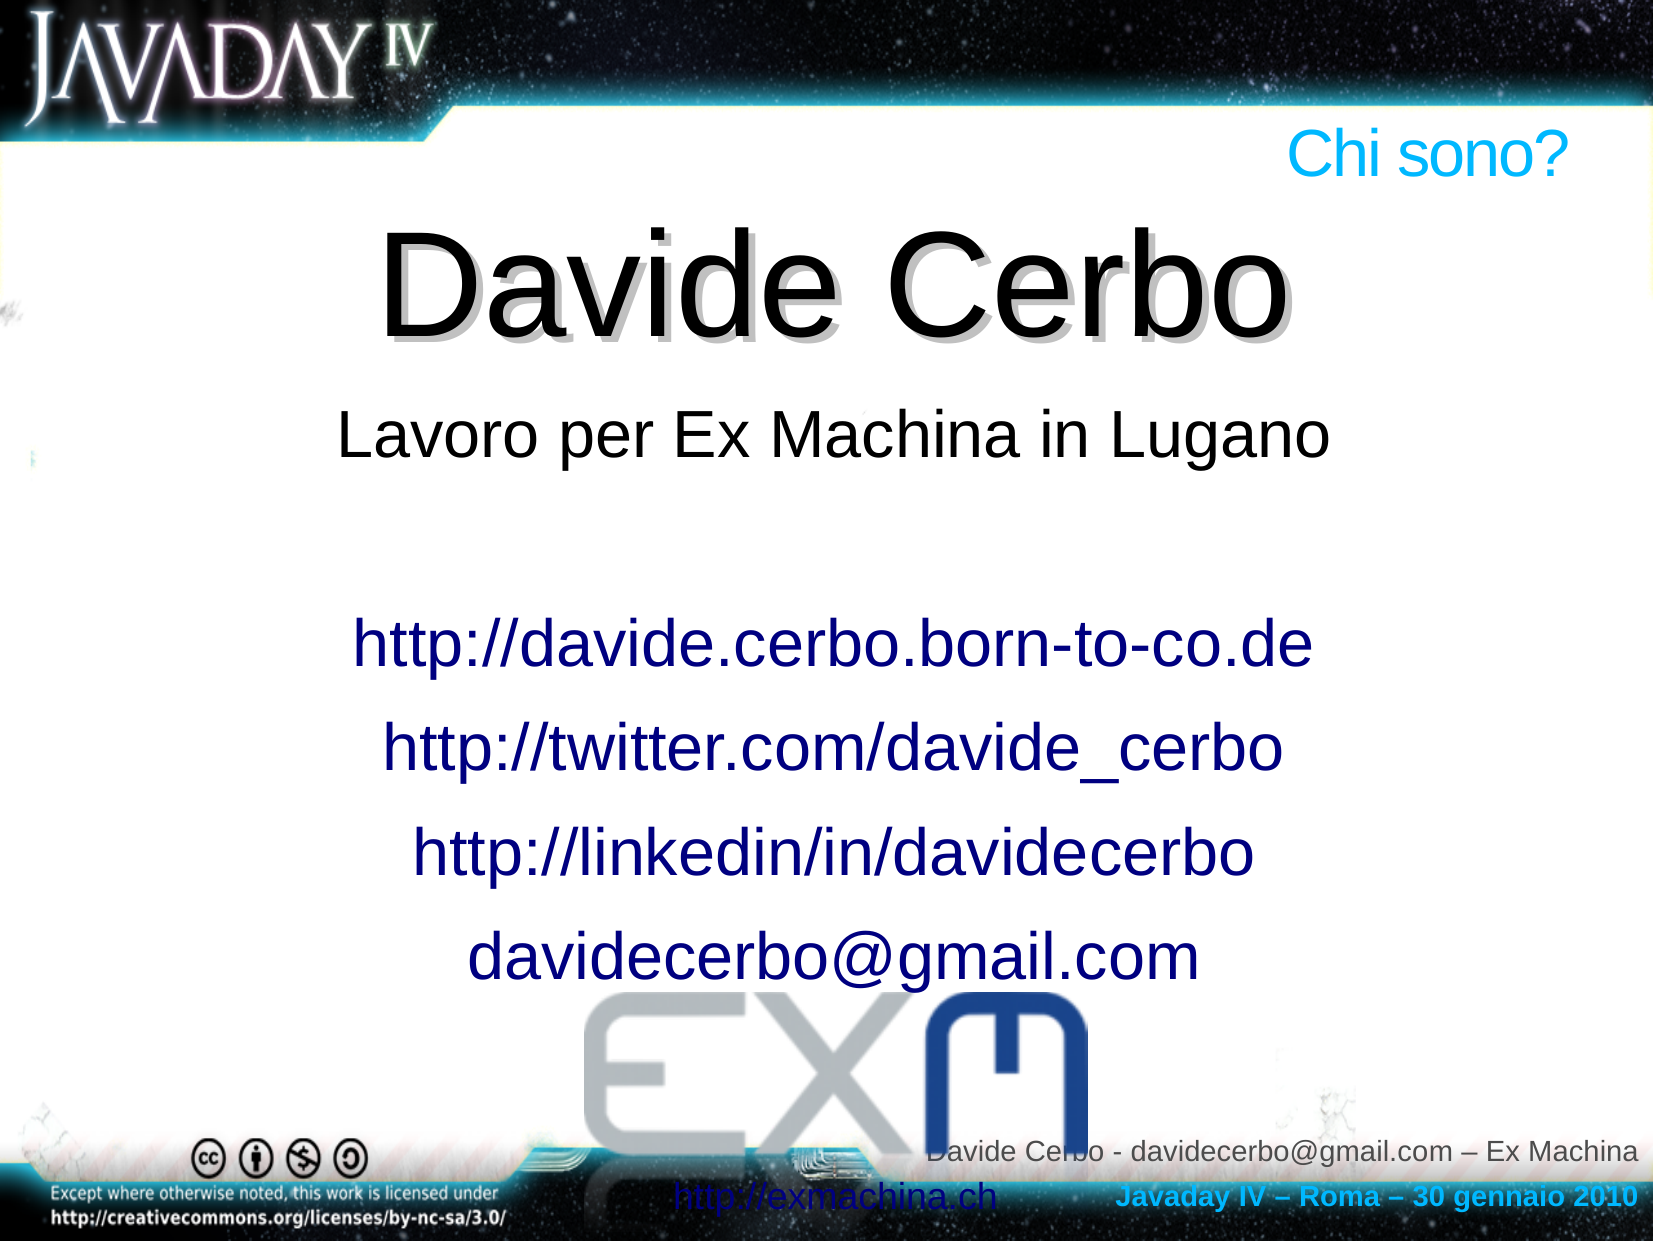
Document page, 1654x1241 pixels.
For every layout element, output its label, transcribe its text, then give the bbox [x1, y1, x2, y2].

picture [0, 0, 1653, 1241]
title Chi sono? [82, 49, 1571, 200]
list Davide Cerbo Lavoro per Ex Machina in Lugano http://davide.cerbo.born-to-co.de http://twitter.com/davide_cerbo http://linkedin/in/davidecerbo davidecerbo@gmail.com [52, 200, 1617, 1099]
